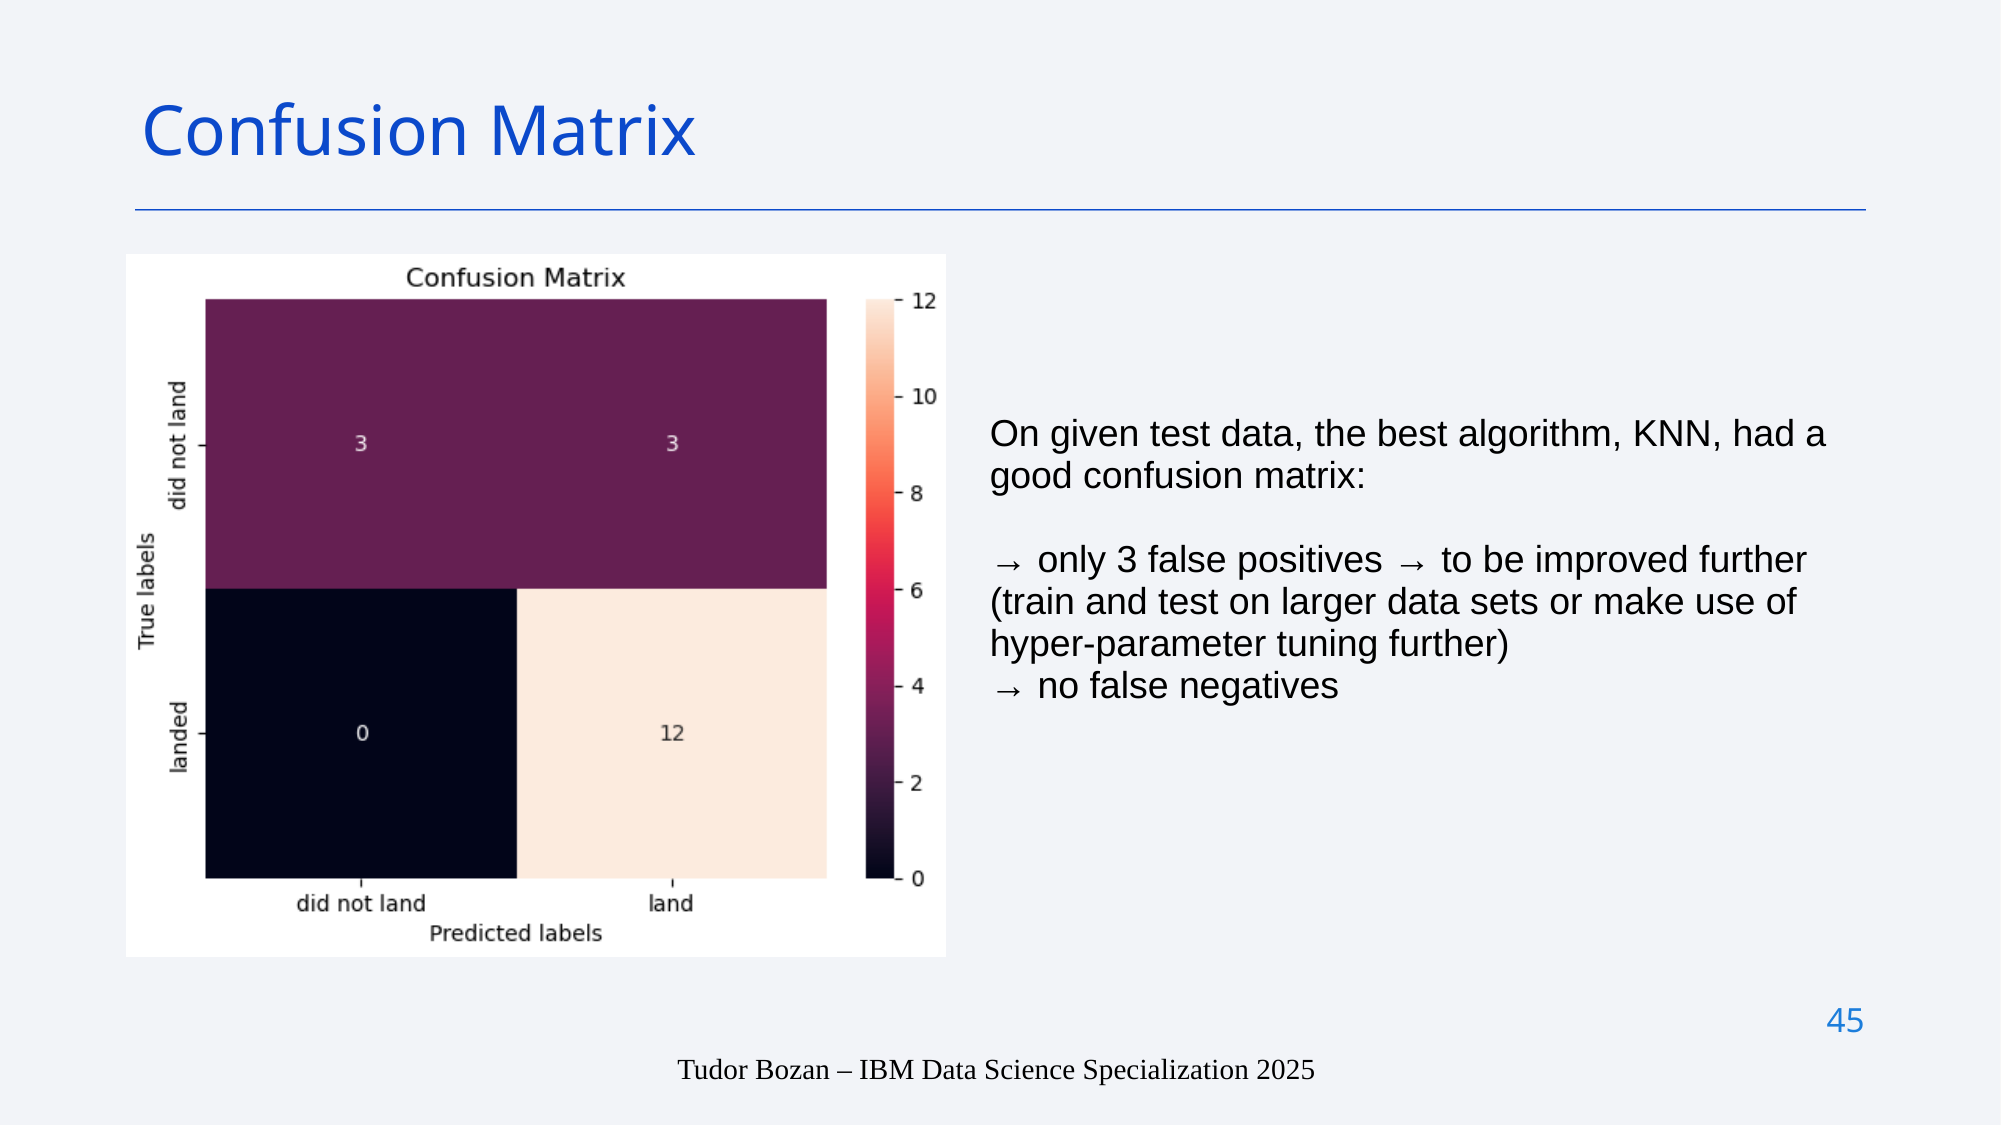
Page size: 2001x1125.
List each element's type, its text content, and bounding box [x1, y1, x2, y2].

picture [0, 0, 2001, 1125]
text_box On given test data, the best algorithm, KNN, had a good confusion matrix: → only 3 false positives → to be improved further (train and test on larger data sets or make use of hyper-parameter tuning further) → no false negatives [975, 405, 1861, 714]
text_box Confusion Matrix [126, 88, 1852, 179]
text_box <number> [1429, 988, 1880, 1055]
